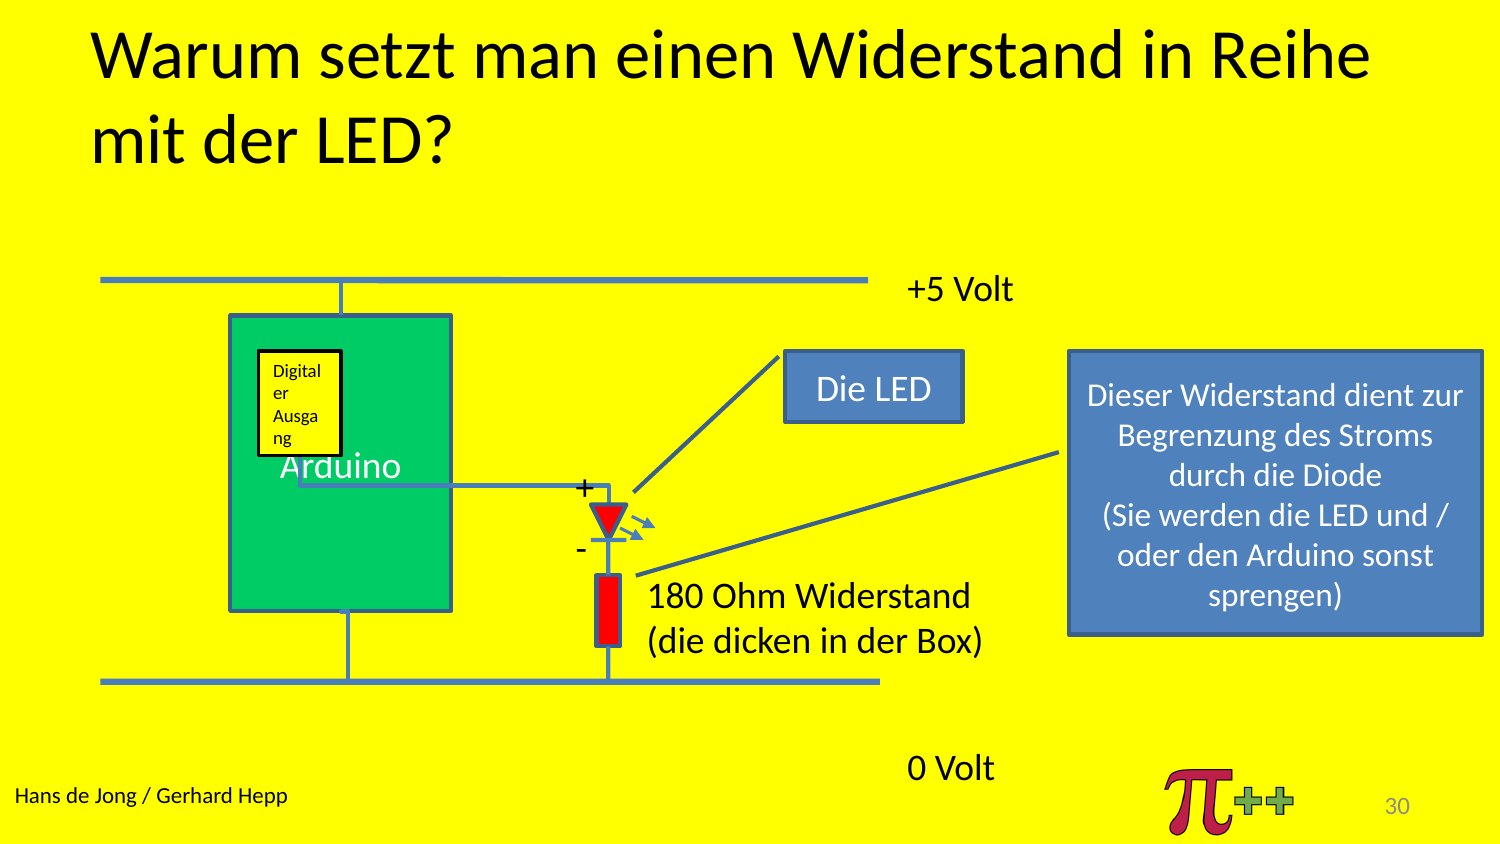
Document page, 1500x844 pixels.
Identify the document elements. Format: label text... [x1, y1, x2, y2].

text_box Arduino [230, 315, 452, 611]
text_box Dieser Widerstand dient zur Begrenzung des Stroms durch die Diode (Sie werden die LED und / oder den Arduino sonst sprengen) [1069, 351, 1482, 635]
text_box +5 Volt [892, 256, 1030, 317]
title Warum setzt man einen Widerstand in Reihe mit der LED? [75, 0, 1425, 186]
text_box 180 Ohm Widerstand (die dicken in der Box) [631, 563, 1034, 669]
text_box Digitaler Ausgang [258, 350, 341, 456]
text_box + [560, 455, 644, 516]
slide_number <getal> [1340, 782, 1425, 827]
text_box [596, 577, 621, 647]
picture [1163, 768, 1294, 836]
text_box Die LED [785, 351, 963, 422]
text_box - [560, 516, 644, 577]
text_box 0 Volt [892, 735, 1011, 796]
